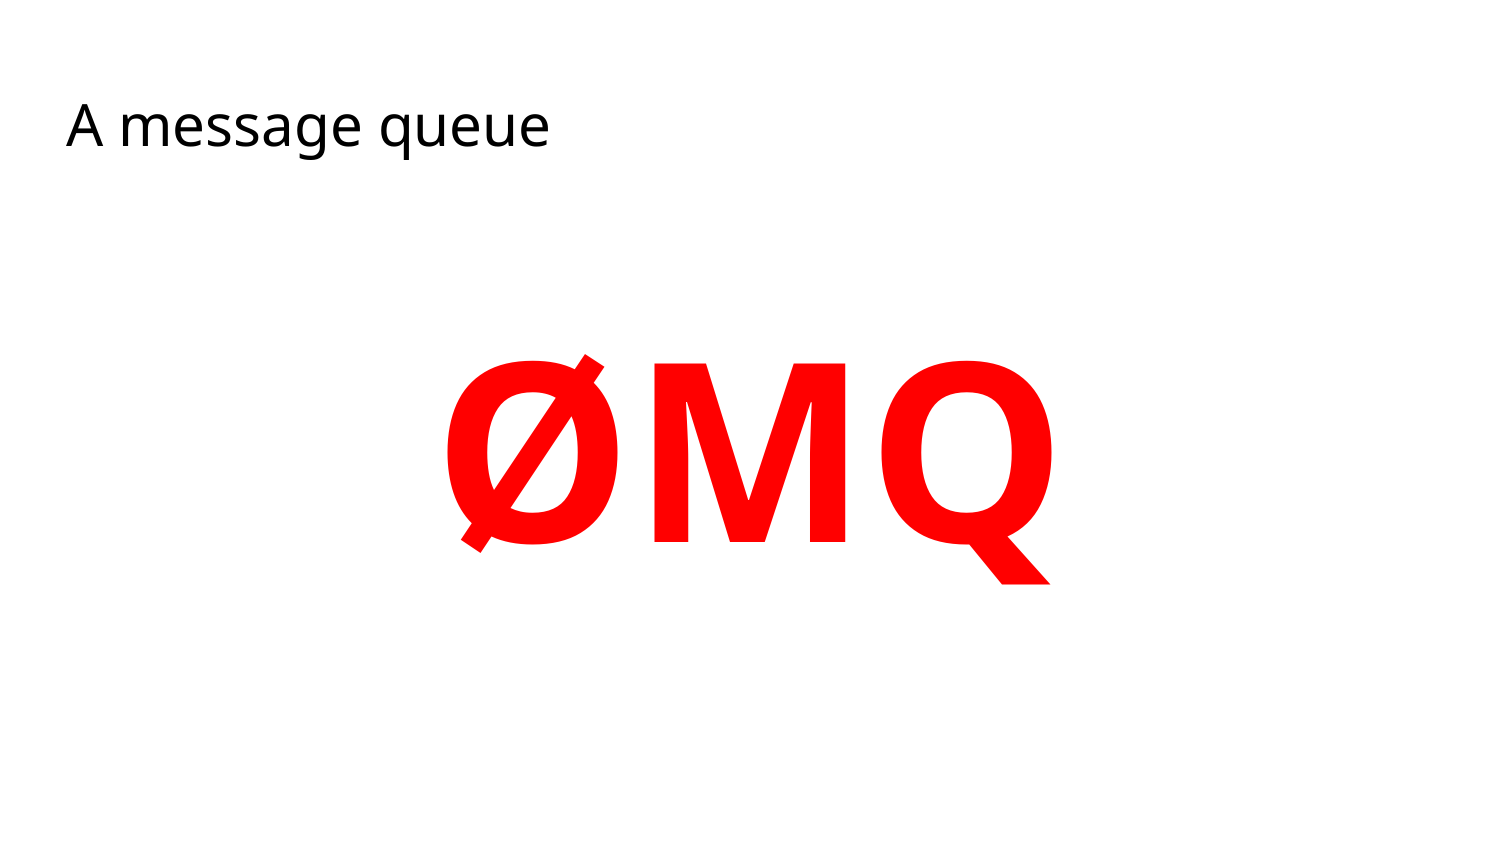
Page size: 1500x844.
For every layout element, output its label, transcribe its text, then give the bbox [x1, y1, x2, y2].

title A message queue [51, 72, 1449, 167]
text_box ØMQ [921, 392, 1012, 513]
text_box ØMQ [377, 277, 1123, 571]
